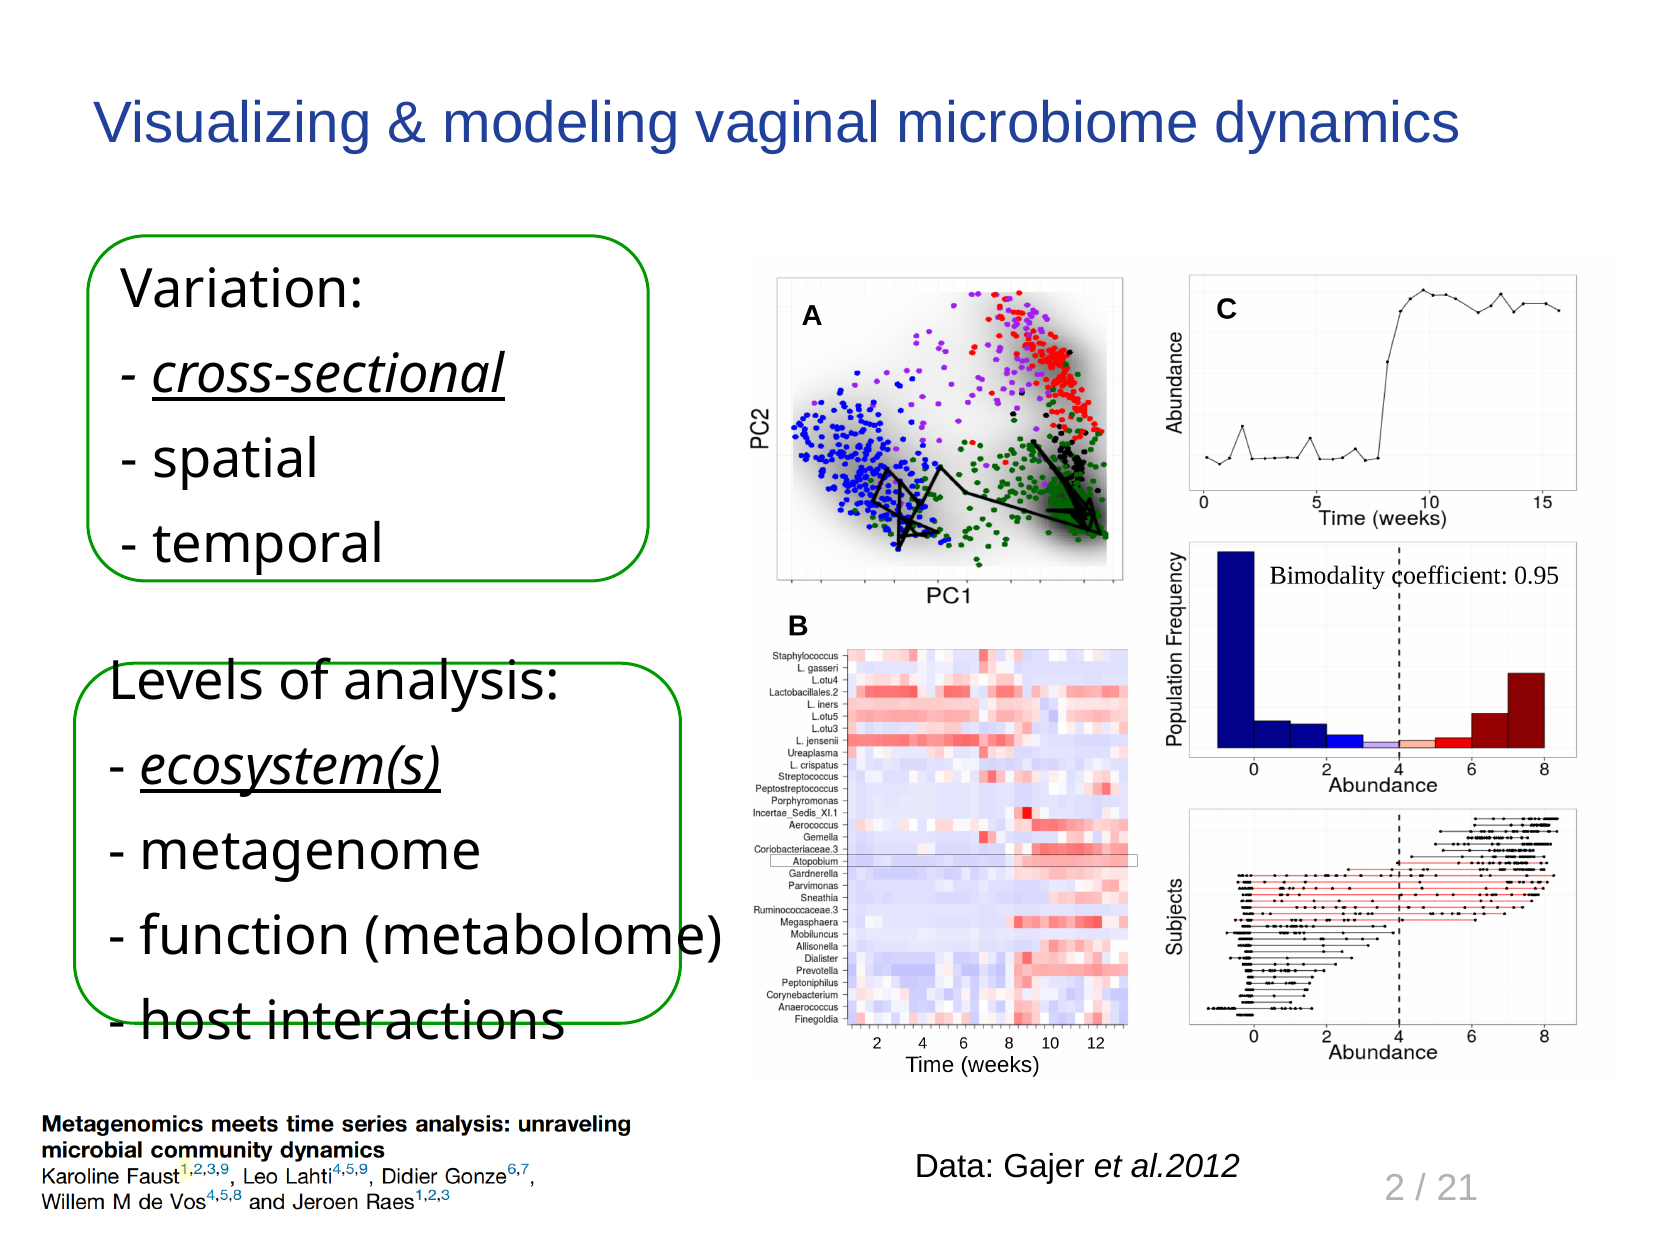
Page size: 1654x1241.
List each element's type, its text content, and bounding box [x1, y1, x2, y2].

text_box Data: Gajer et al.2012 [900, 1140, 1261, 1201]
picture [11, 1102, 654, 1232]
picture [747, 255, 1619, 1084]
text_box Levels of analysis: - ecosystem(s) - metagenome - function (metabolome) - host interactions [74, 663, 681, 1024]
text_box Variation: - cross-sectional - spatial - temporal [87, 235, 649, 581]
text_box <number> / 21 [1369, 1159, 1646, 1220]
text_box Visualizing & modeling vaginal microbiome dynamics [70, 45, 1526, 201]
